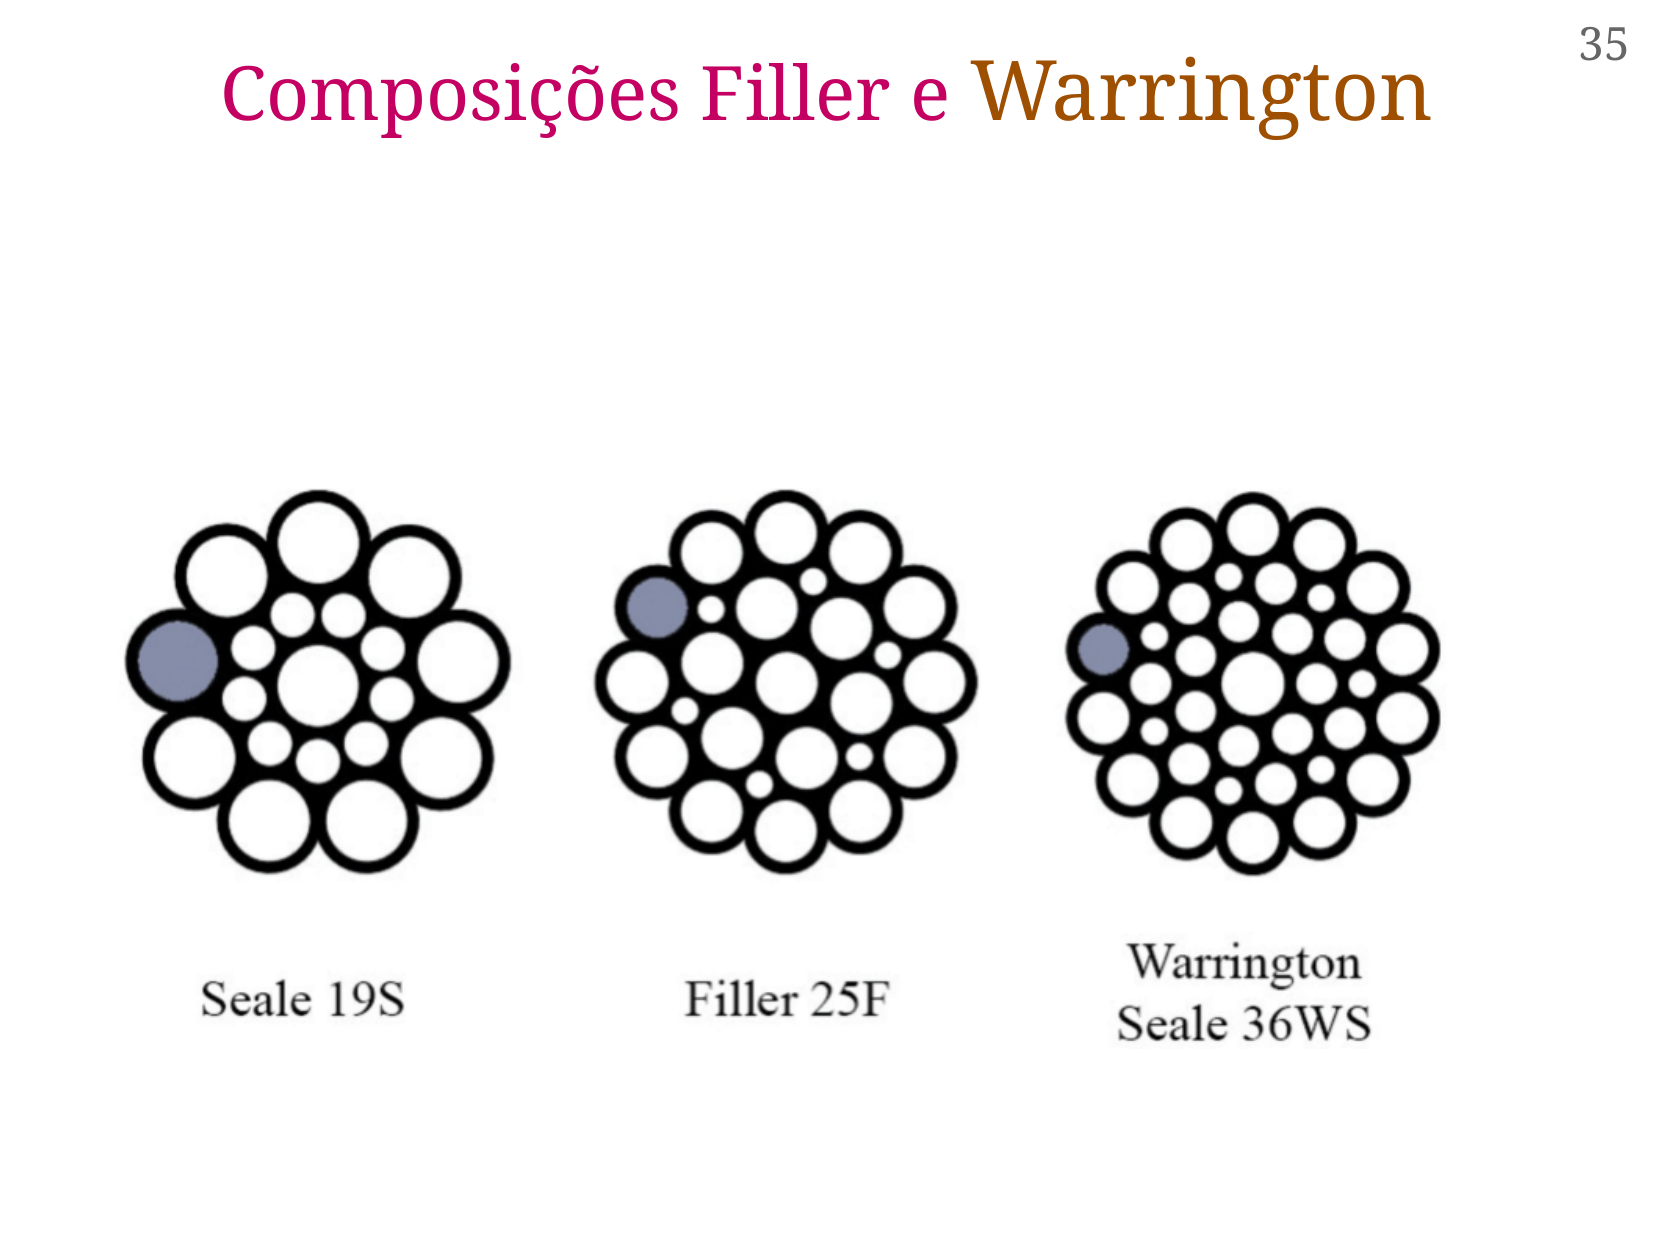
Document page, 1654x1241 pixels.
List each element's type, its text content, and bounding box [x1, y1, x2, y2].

title Composições Filler e Warrington [59, 29, 1595, 148]
picture [118, 487, 1447, 1049]
